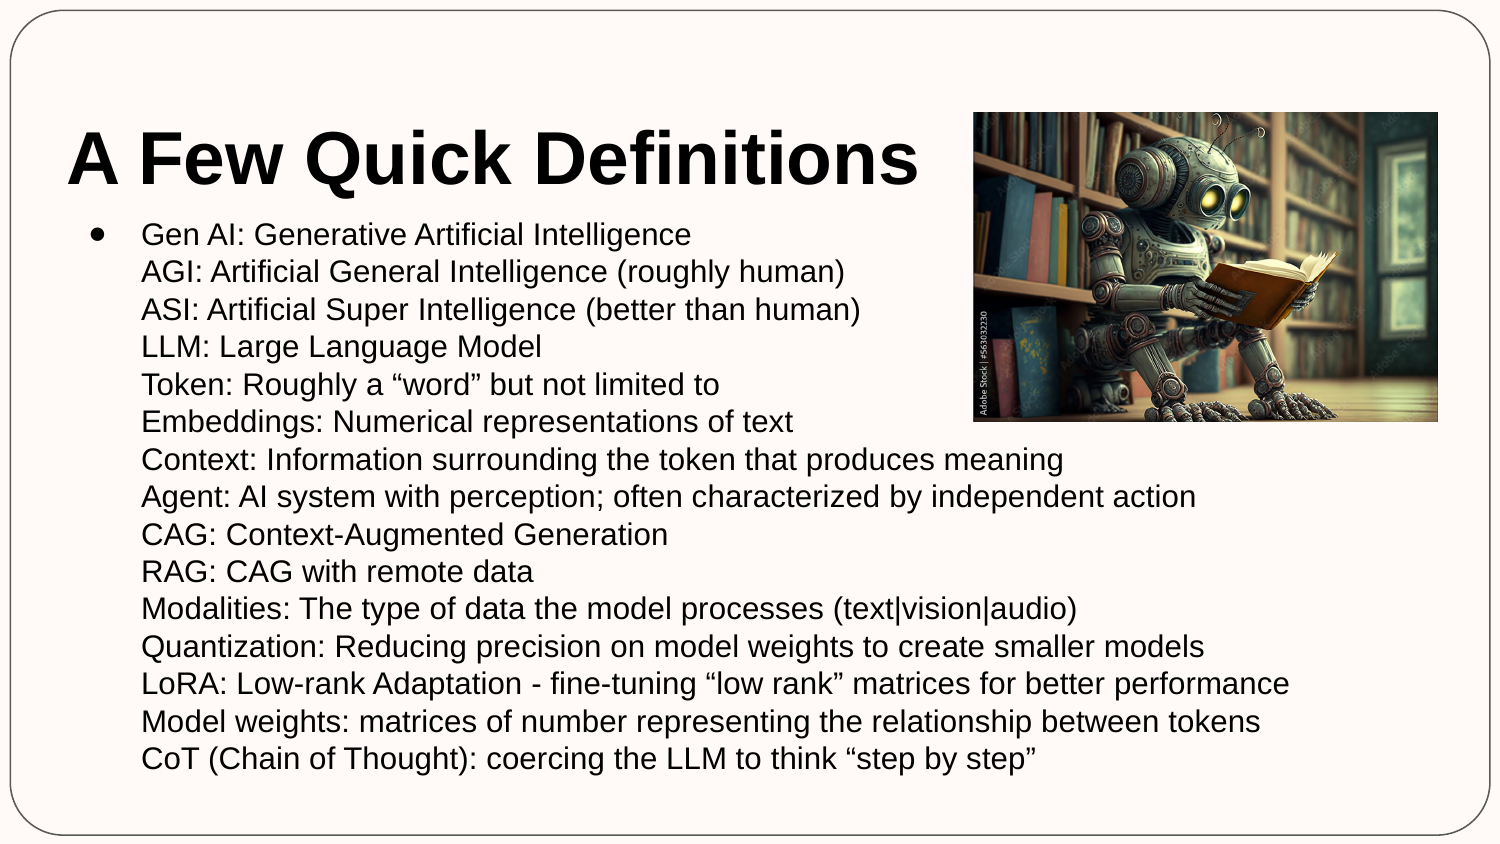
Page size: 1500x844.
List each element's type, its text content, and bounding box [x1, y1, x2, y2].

picture [973, 112, 1438, 422]
title Gen AI: Generative Artificial Intelligence AGI: Artificial General Intelligence (roughly human) ASI: Artificial Super Intelligence (better than human) LLM: Large Language Model Token: Roughly a “word” but not limited to Embeddings: Numerical representations of text Context: Information surrounding the token that produces meaning Agent: AI system with perception; often characterized by independent action CAG: Context-Augmented Generation RAG: CAG with remote data Modalities: The type of data the model processes (text|vision|audio) Quantization: Reducing precision on model weights to create smaller models LoRA: Low-rank Adaptation - fine-tuning “low rank” matrices for better performance Model weights: matrices of number representing the relationship between tokens CoT (Chain of Thought): coercing the LLM to think “step by step” [51, 224, 1449, 766]
title A Few Quick Definitions [51, 85, 1449, 224]
